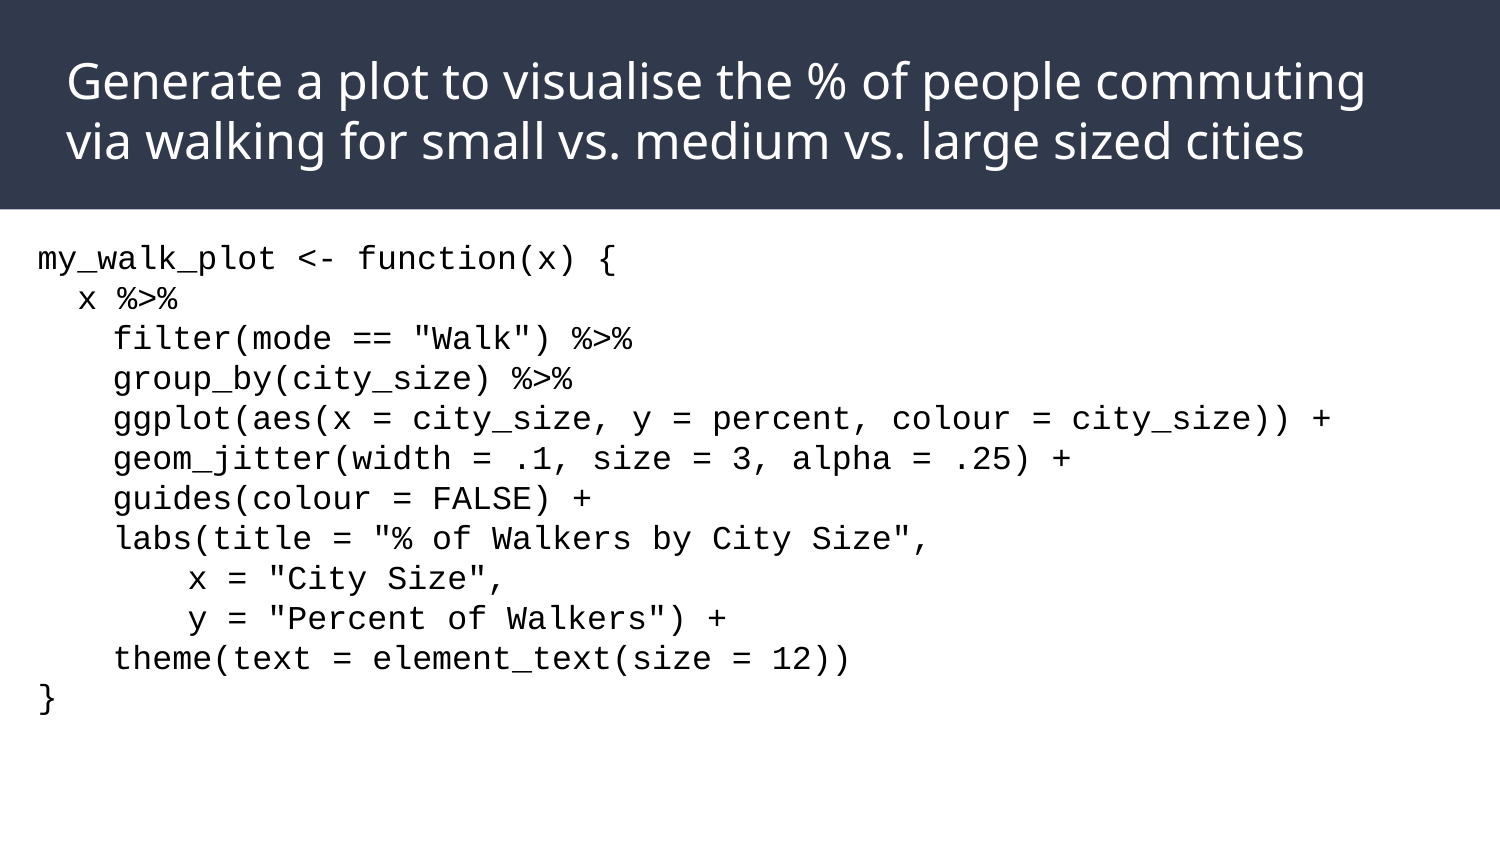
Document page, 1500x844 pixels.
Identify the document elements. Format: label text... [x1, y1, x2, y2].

title Generate a plot to visualise the % of people commuting via walking for small vs. medium vs. large sized cities [51, 34, 1449, 137]
text_box my_walk_plot <- function(x) { x %>% filter(mode == "Walk") %>% group_by(city_size) %>% ggplot(aes(x = city_size, y = percent, colour = city_size)) + geom_jitter(width = .1, size = 3, alpha = .25) + guides(colour = FALSE) + labs(title = "% of Walkers by City Size", x = "City Size", y = "Percent of Walkers") + theme(text = element_text(size = 12)) } [22, 221, 1478, 826]
